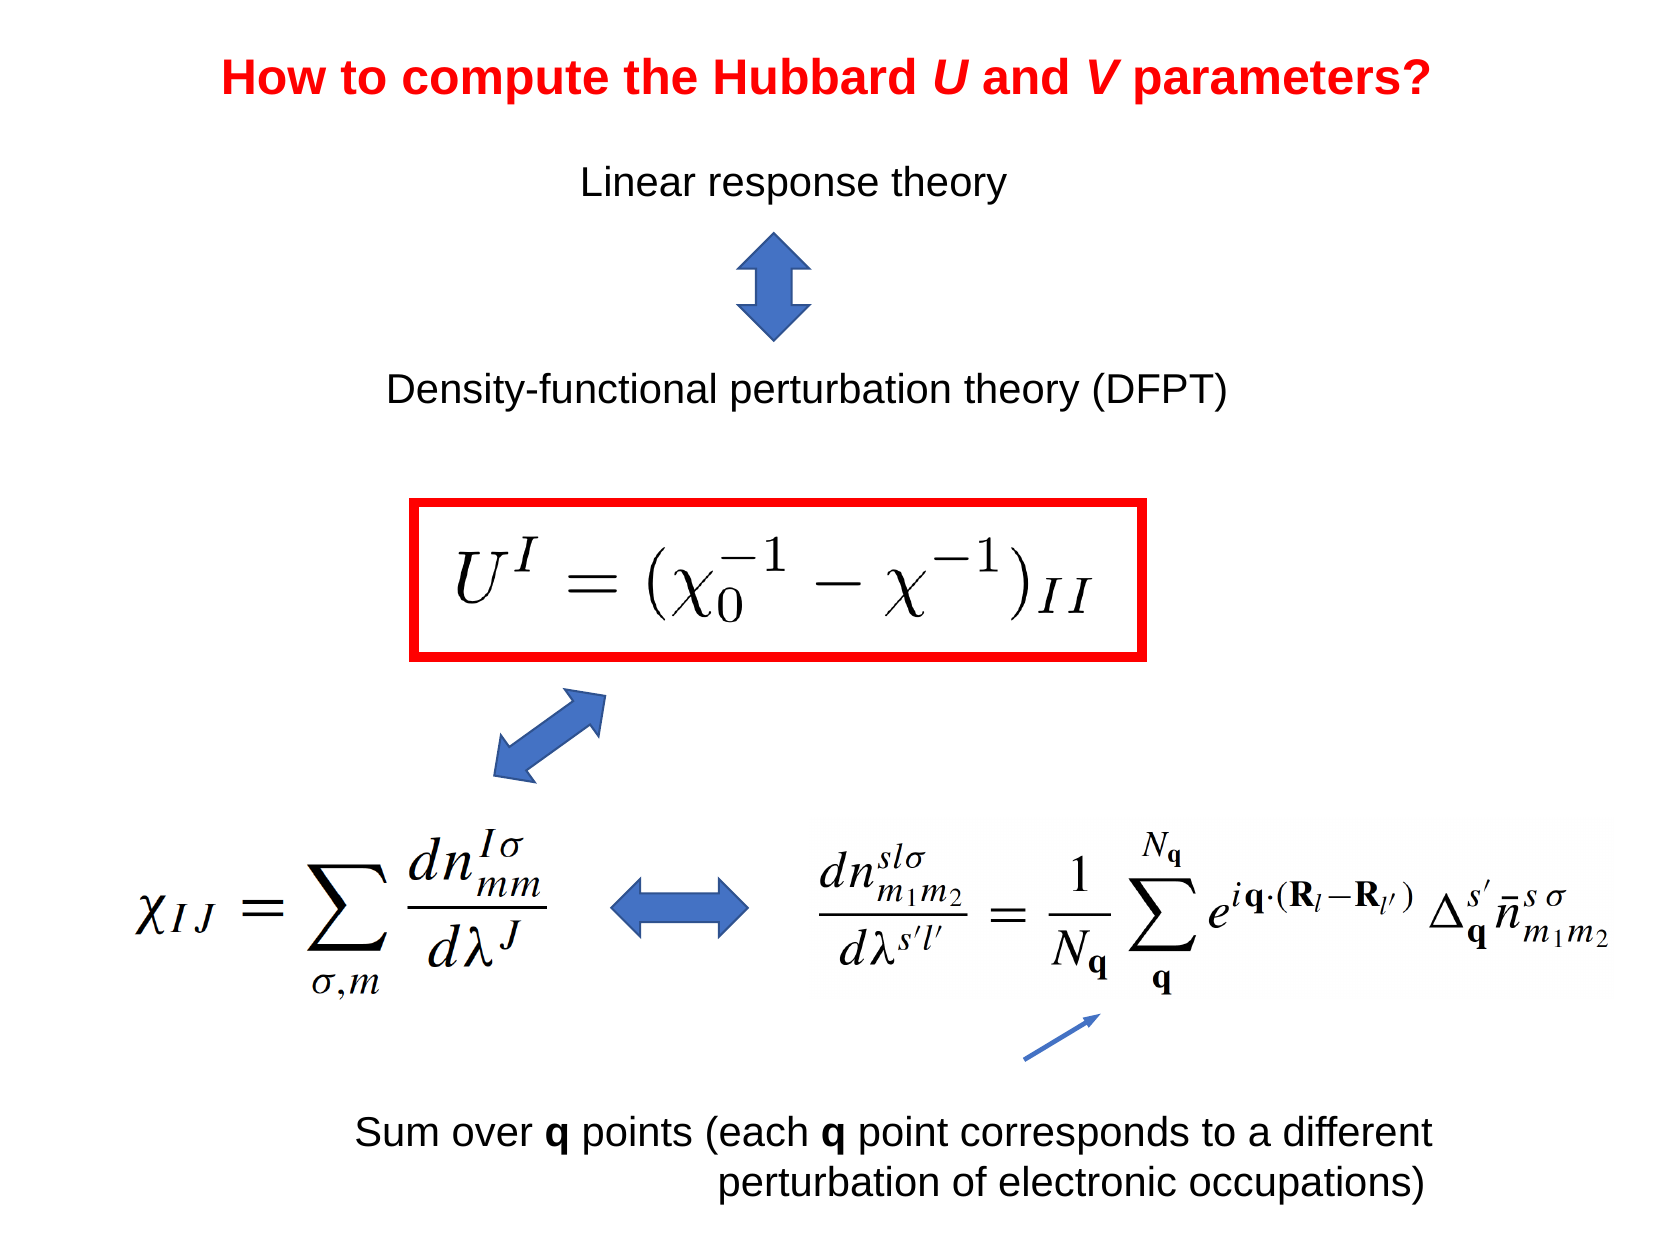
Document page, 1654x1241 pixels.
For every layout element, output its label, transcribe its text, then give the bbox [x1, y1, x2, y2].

text_box [738, 233, 810, 341]
text_box Density-functional perturbation theory (DFPT) [223, 354, 1392, 419]
text_box Sum over q points (each q point corresponds to a different perturbation of electronic occupations) [338, 1097, 1507, 1212]
picture [447, 519, 1101, 639]
title How to compute the Hubbard U and V parameters? [82, 28, 1571, 121]
text_box [494, 689, 606, 783]
picture [126, 817, 550, 1014]
picture [809, 817, 1614, 999]
text_box Linear response theory [565, 147, 1023, 212]
text_box [611, 878, 748, 937]
